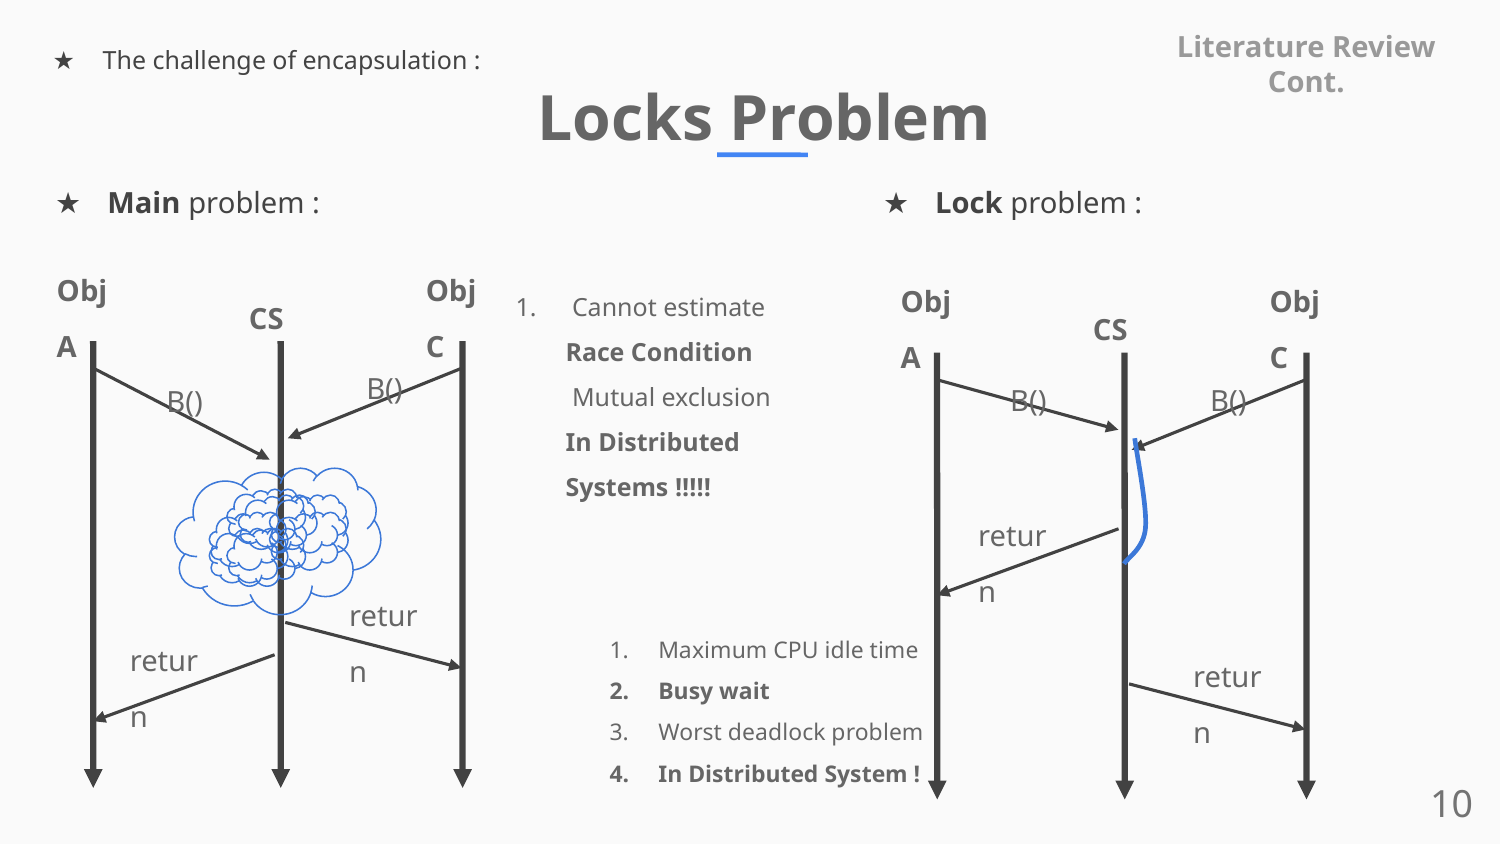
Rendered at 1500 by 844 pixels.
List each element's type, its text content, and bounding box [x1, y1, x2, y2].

title Obj A [41, 271, 145, 343]
title Locks Problem [60, 94, 1470, 161]
title Obj C [1254, 282, 1358, 355]
title CS [1077, 282, 1181, 355]
title B() [151, 368, 230, 414]
title B() [1195, 366, 1274, 412]
title CS [233, 271, 338, 343]
text_box Literature Review Cont. [1131, 13, 1482, 94]
title Lock problem : [845, 144, 1194, 239]
title return [963, 529, 1076, 576]
title The challenge of encapsulation : [12, 3, 1422, 98]
title Obj A [885, 282, 989, 355]
title return [114, 654, 228, 701]
title Obj C [410, 271, 514, 343]
title Cannot estimate Race Condition Mutual exclusion In Distributed Systems !!!!! [475, 321, 800, 456]
title B() [351, 354, 430, 400]
title Main problem : [17, 149, 445, 234]
title return [334, 609, 447, 655]
title return [1178, 670, 1291, 717]
slide_number 10 [1398, 770, 1489, 835]
title B() [995, 367, 1074, 413]
text_box Maximum CPU idle time Busy wait Worst deadlock problem In Distributed System ! [568, 617, 953, 791]
